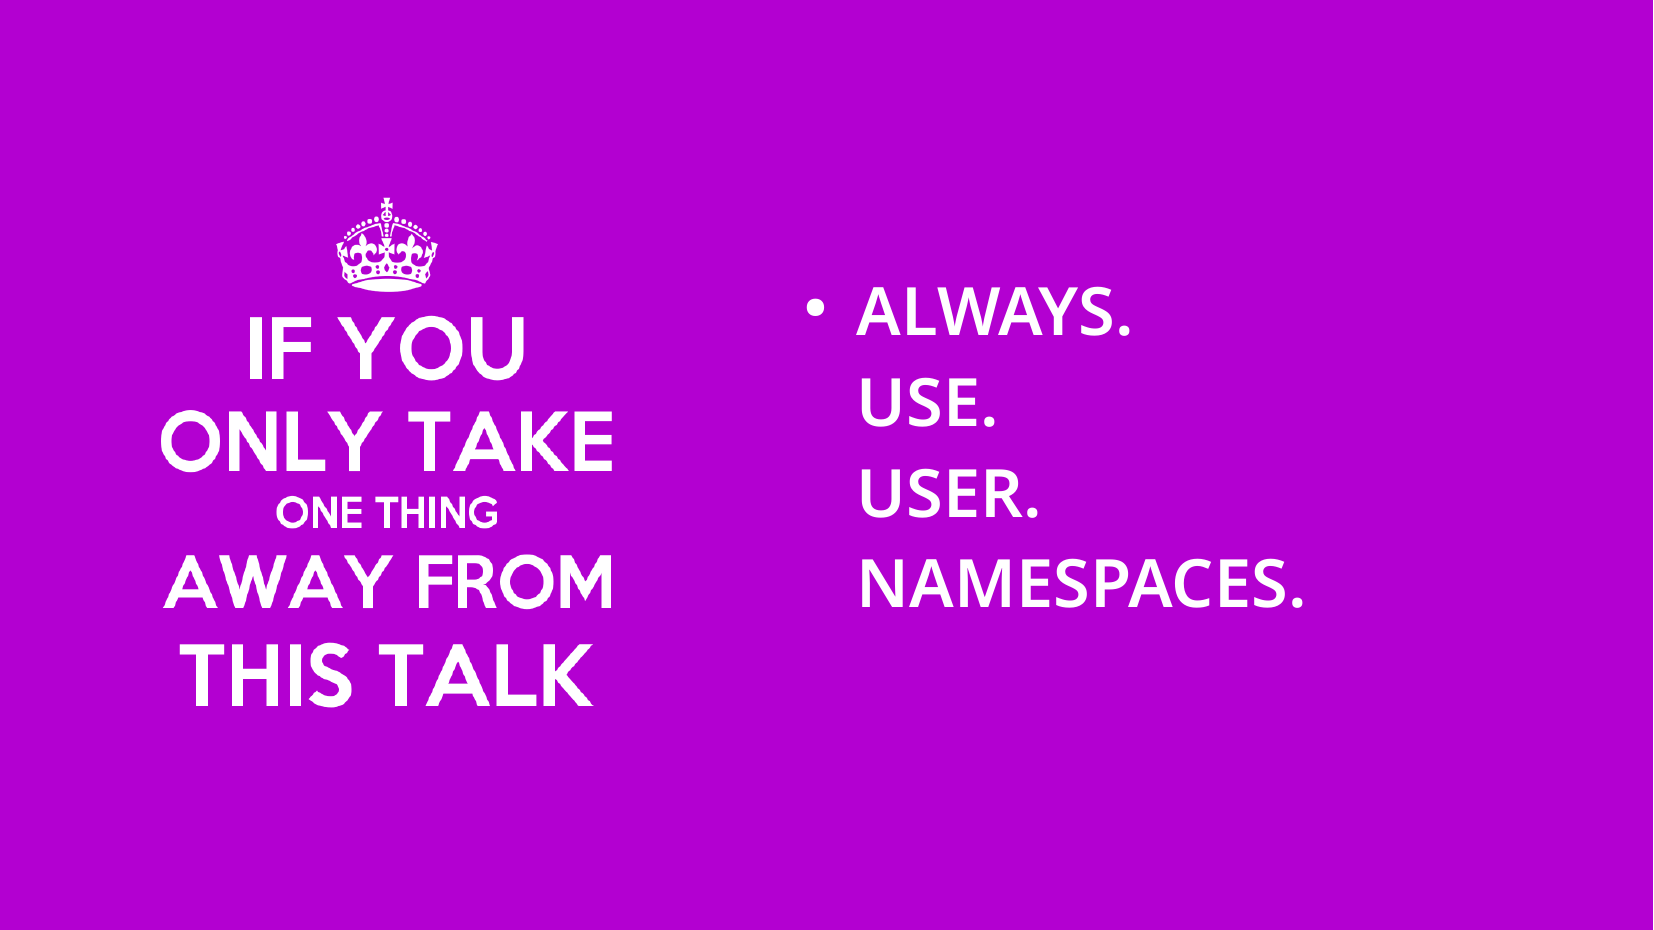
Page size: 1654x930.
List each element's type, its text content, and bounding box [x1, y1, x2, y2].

picture [155, 176, 618, 716]
list ALWAYS. USE. USER. NAMESPACES. [785, 176, 1512, 716]
